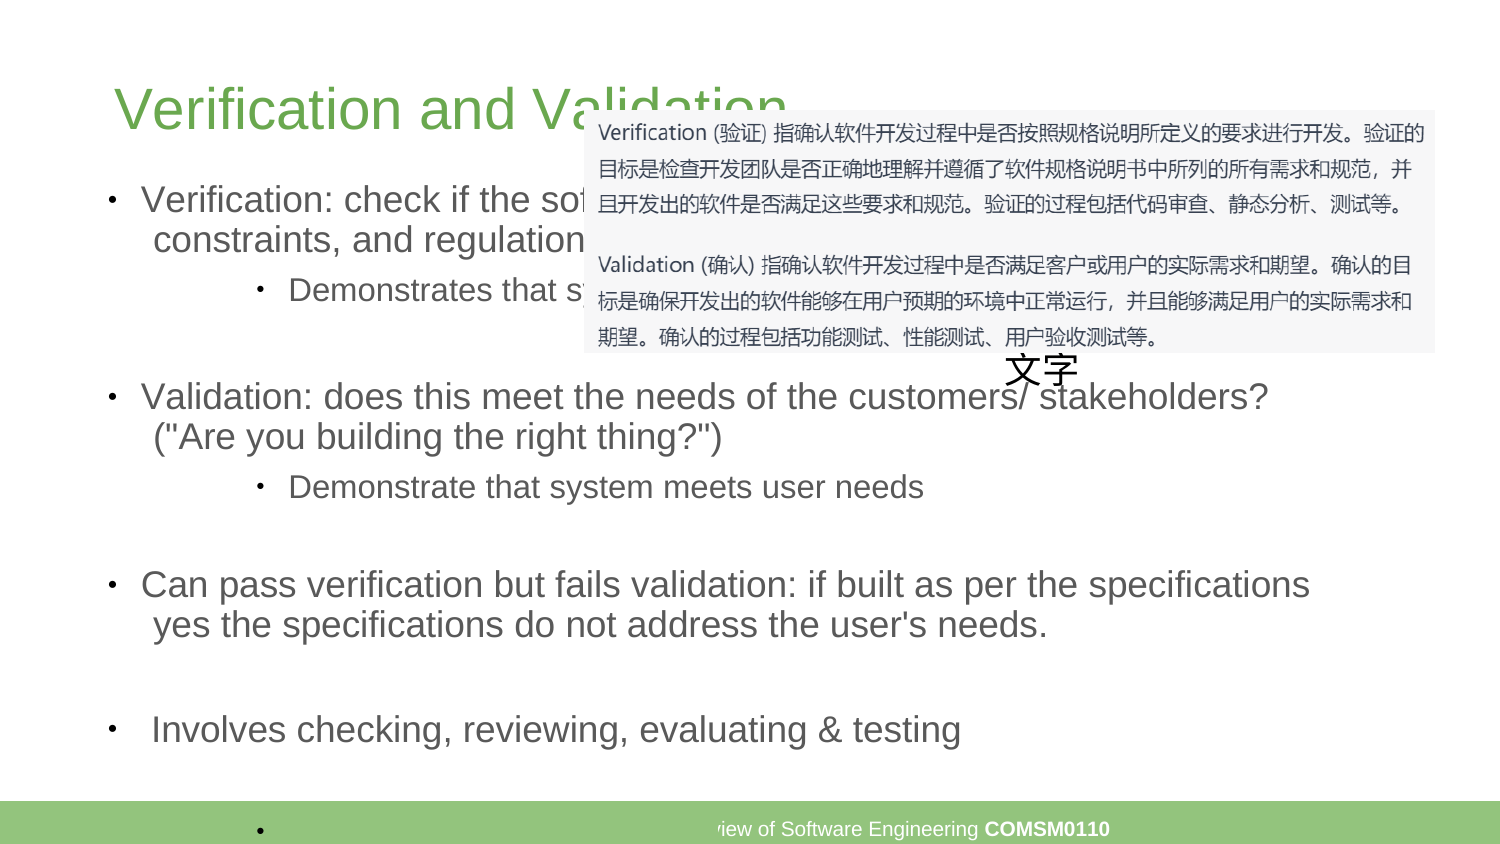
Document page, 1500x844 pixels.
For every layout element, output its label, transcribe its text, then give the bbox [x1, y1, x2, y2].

text_box 请在此放置您的文字 [989, 353, 1290, 594]
title Verification and Validation [103, 28, 1397, 175]
picture [584, 110, 1435, 353]
list Verification: check if the software/service complies with a requirements, constraints, and regulations. ("Are you building it right?") Demonstrates that system meets specifications Validation: does this meet the needs of the customers/ stakeholders? ("Are you building the right thing?") Demonstrate that system meets user needs Can pass verification but fails validation: if built as per the specifications yes the specifications do not address the user's needs. Involves checking, reviewing, evaluating & testing [84, 175, 1368, 760]
